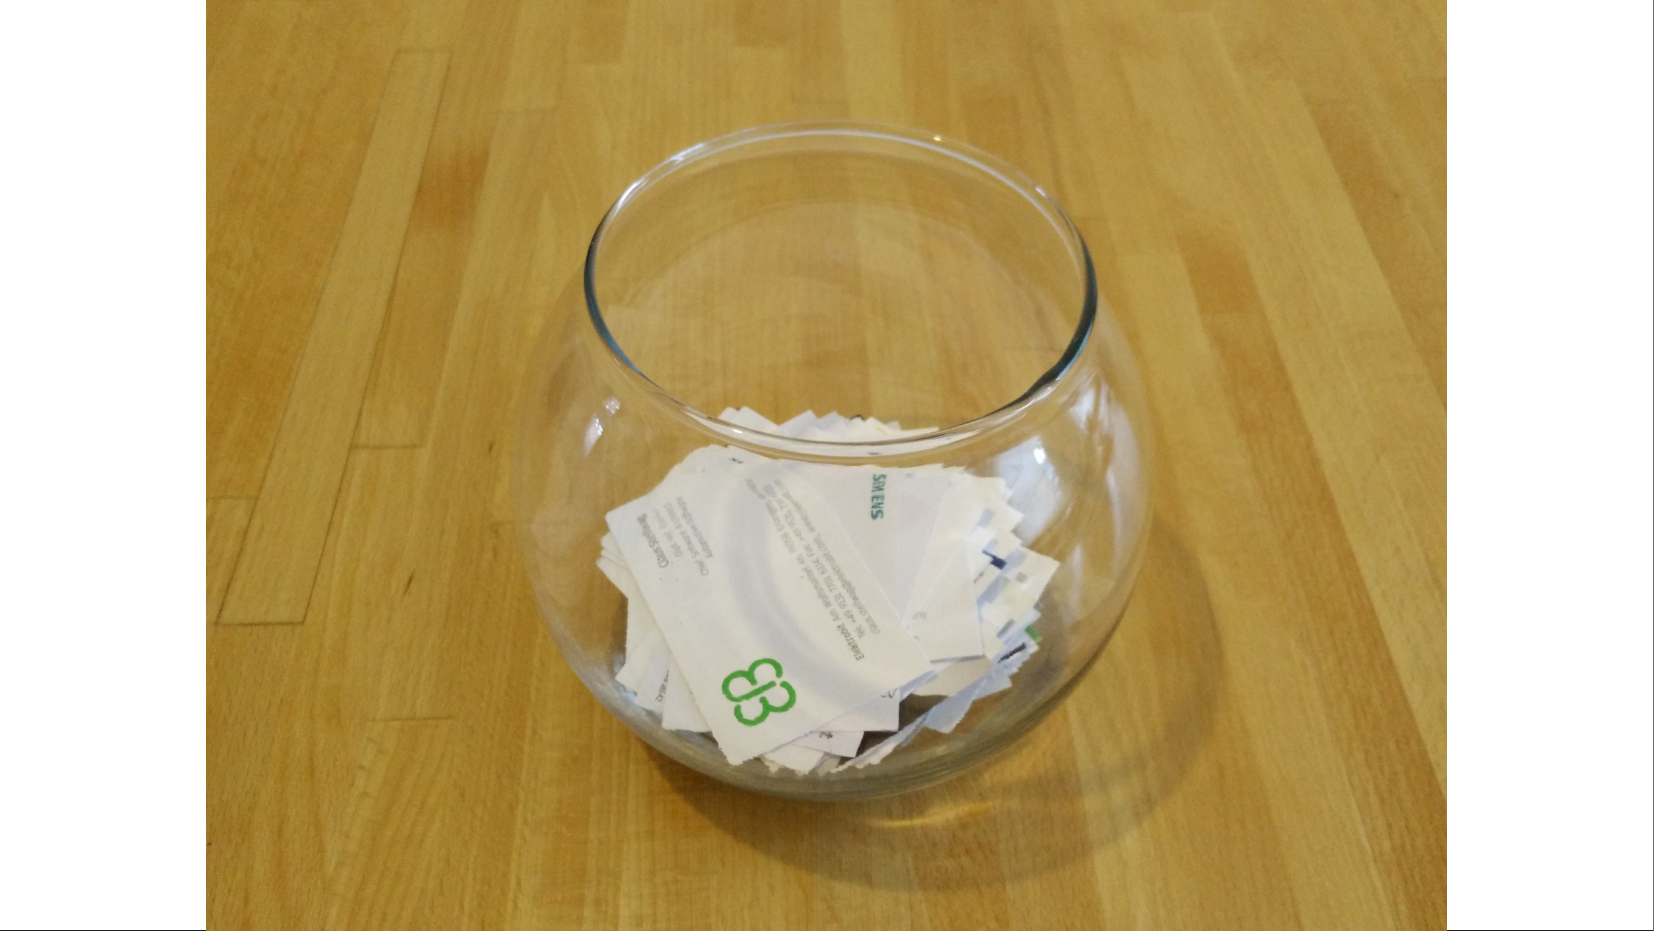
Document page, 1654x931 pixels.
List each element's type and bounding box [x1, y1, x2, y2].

picture [206, 0, 1447, 931]
text_box [1447, 0, 1654, 931]
text_box [0, 0, 206, 931]
